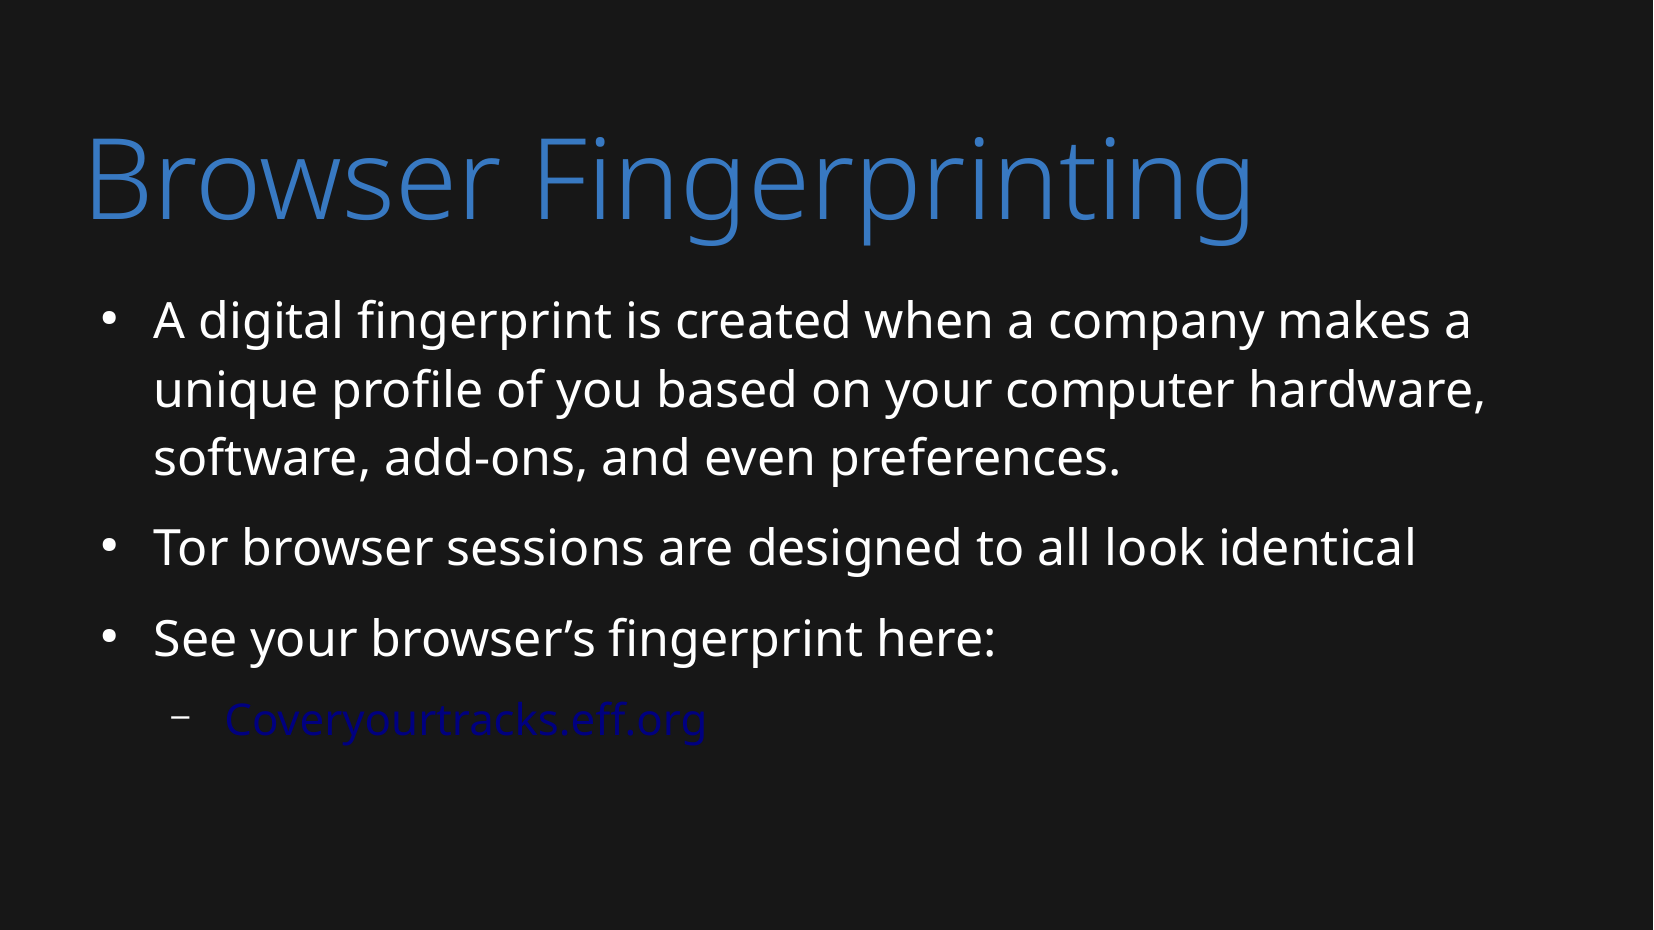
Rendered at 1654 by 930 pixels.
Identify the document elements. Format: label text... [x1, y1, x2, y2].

list A digital fingerprint is created when a company makes a unique profile of you based on your computer hardware, software, add-ons, and even preferences. Tor browser sessions are designed to all look identical See your browser’s fingerprint here: Coveryourtracks.eff.org [82, 285, 1571, 795]
title Browser Fingerprinting [82, 60, 1653, 253]
